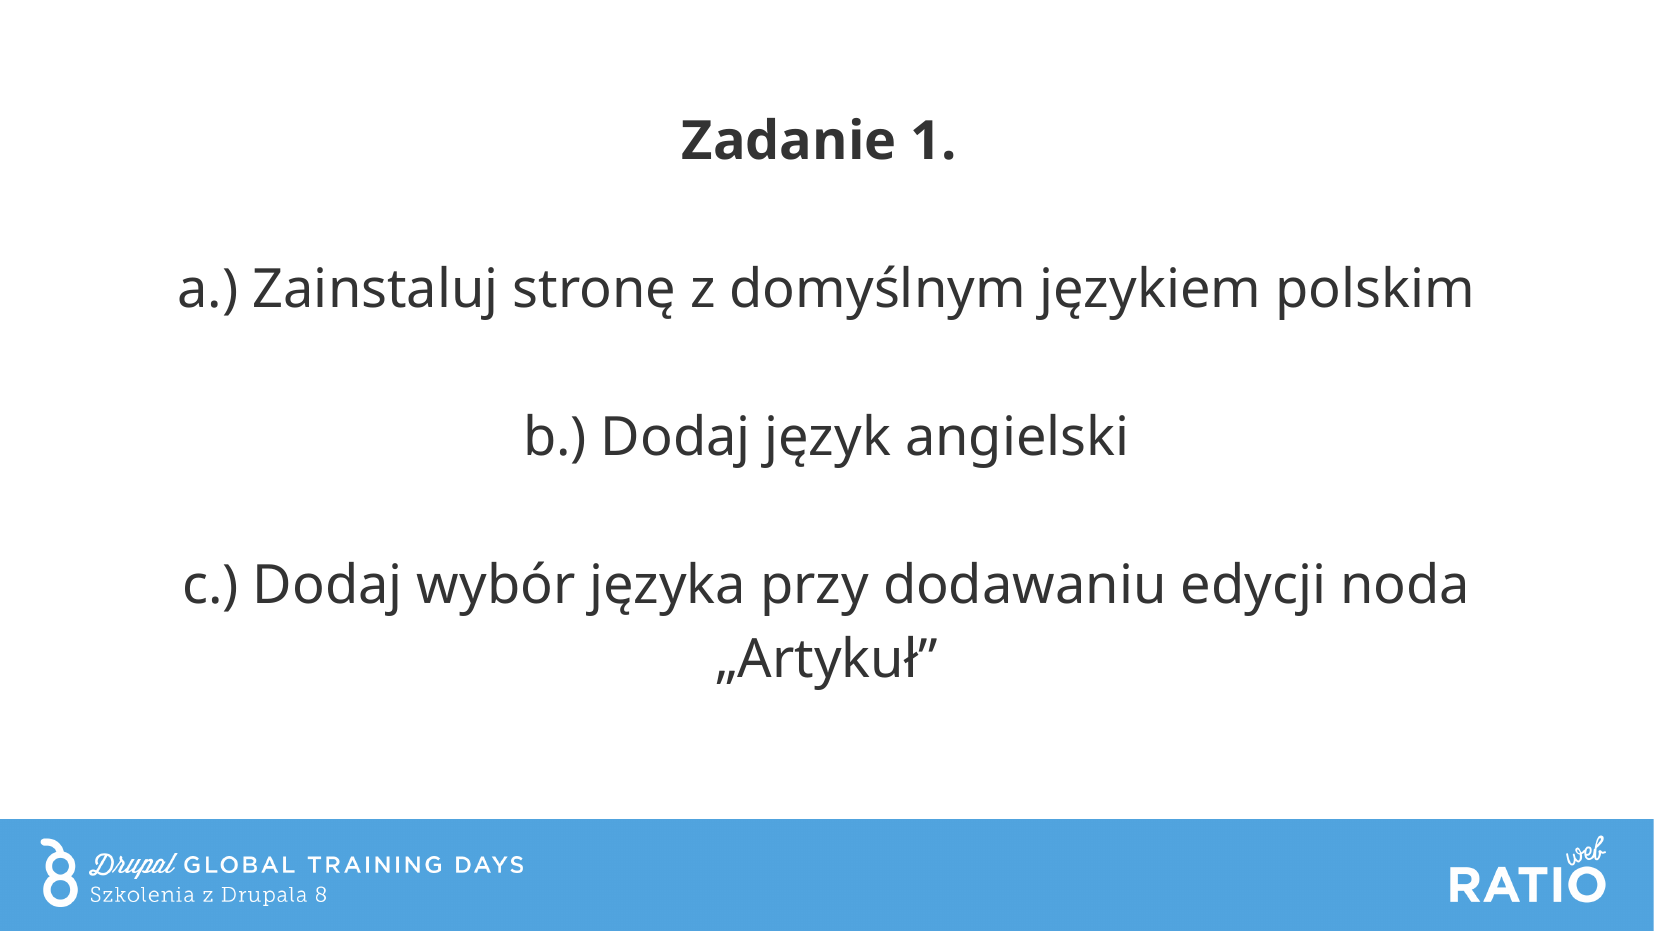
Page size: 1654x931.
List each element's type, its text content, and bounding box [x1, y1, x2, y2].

picture [0, 0, 1654, 931]
subtitle Zadanie 1. a.) Zainstaluj stronę z domyślnym językiem polskim b.) Dodaj język angielski c.) Dodaj wybór języka przy dodawaniu edycji noda „Artykuł” [82, 37, 1571, 758]
